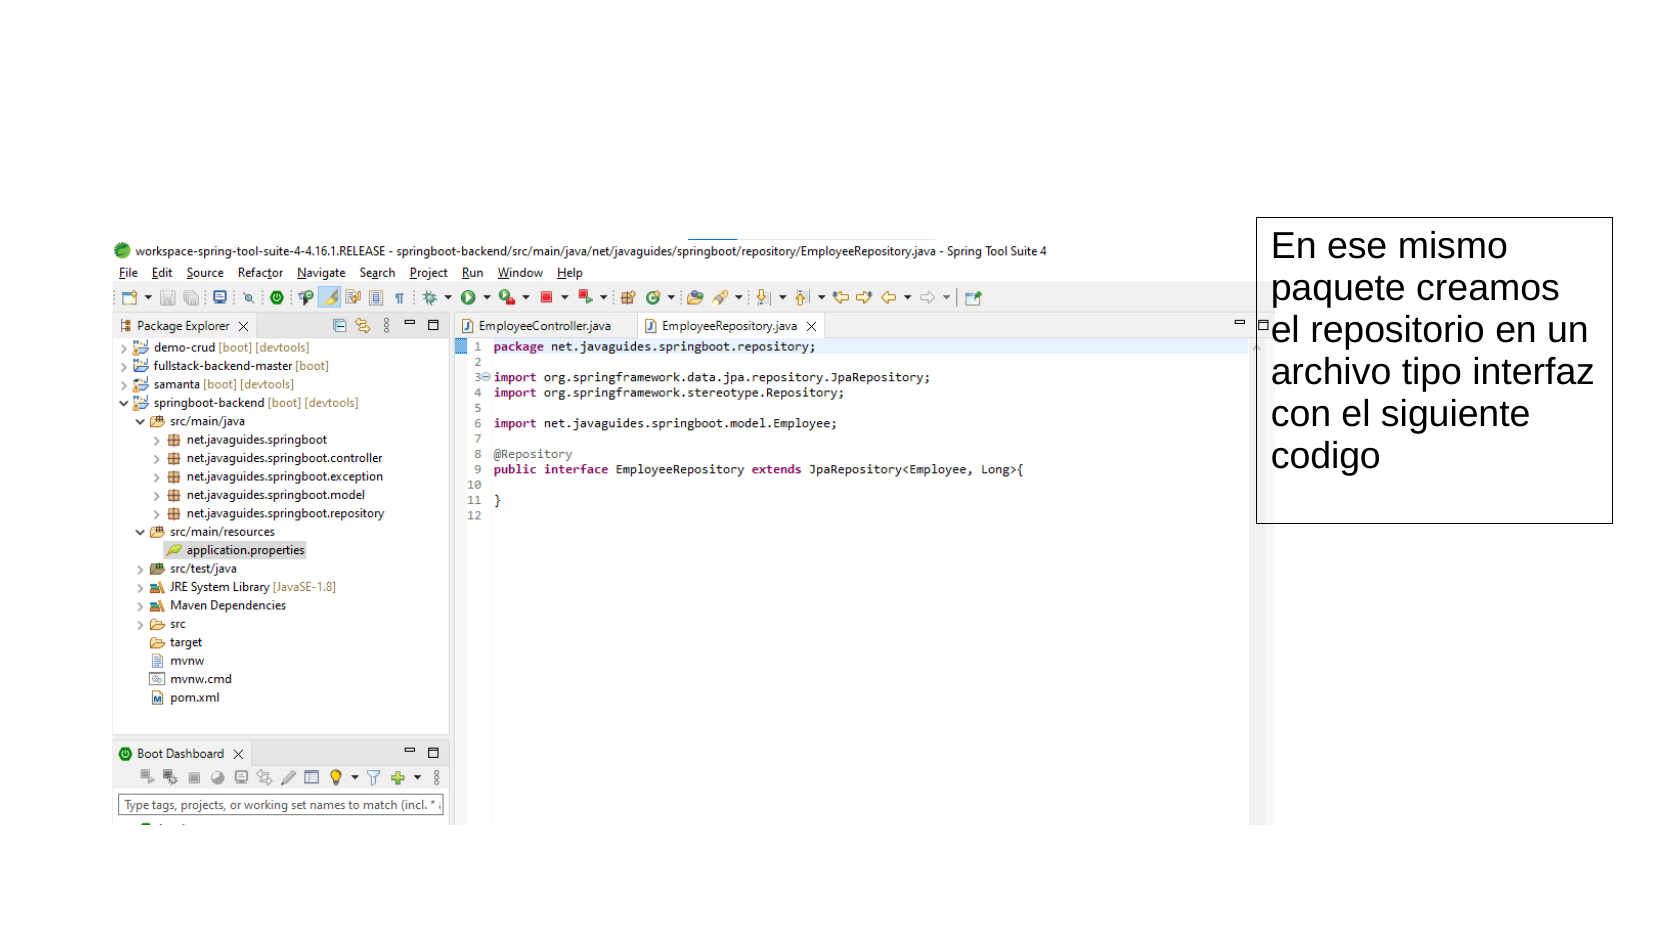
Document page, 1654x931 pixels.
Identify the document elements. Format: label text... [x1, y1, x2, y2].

picture [112, 239, 1275, 825]
text_box En ese mismo paquete creamos el repositorio en un archivo tipo interfaz con el siguiente codigo [1256, 217, 1613, 524]
